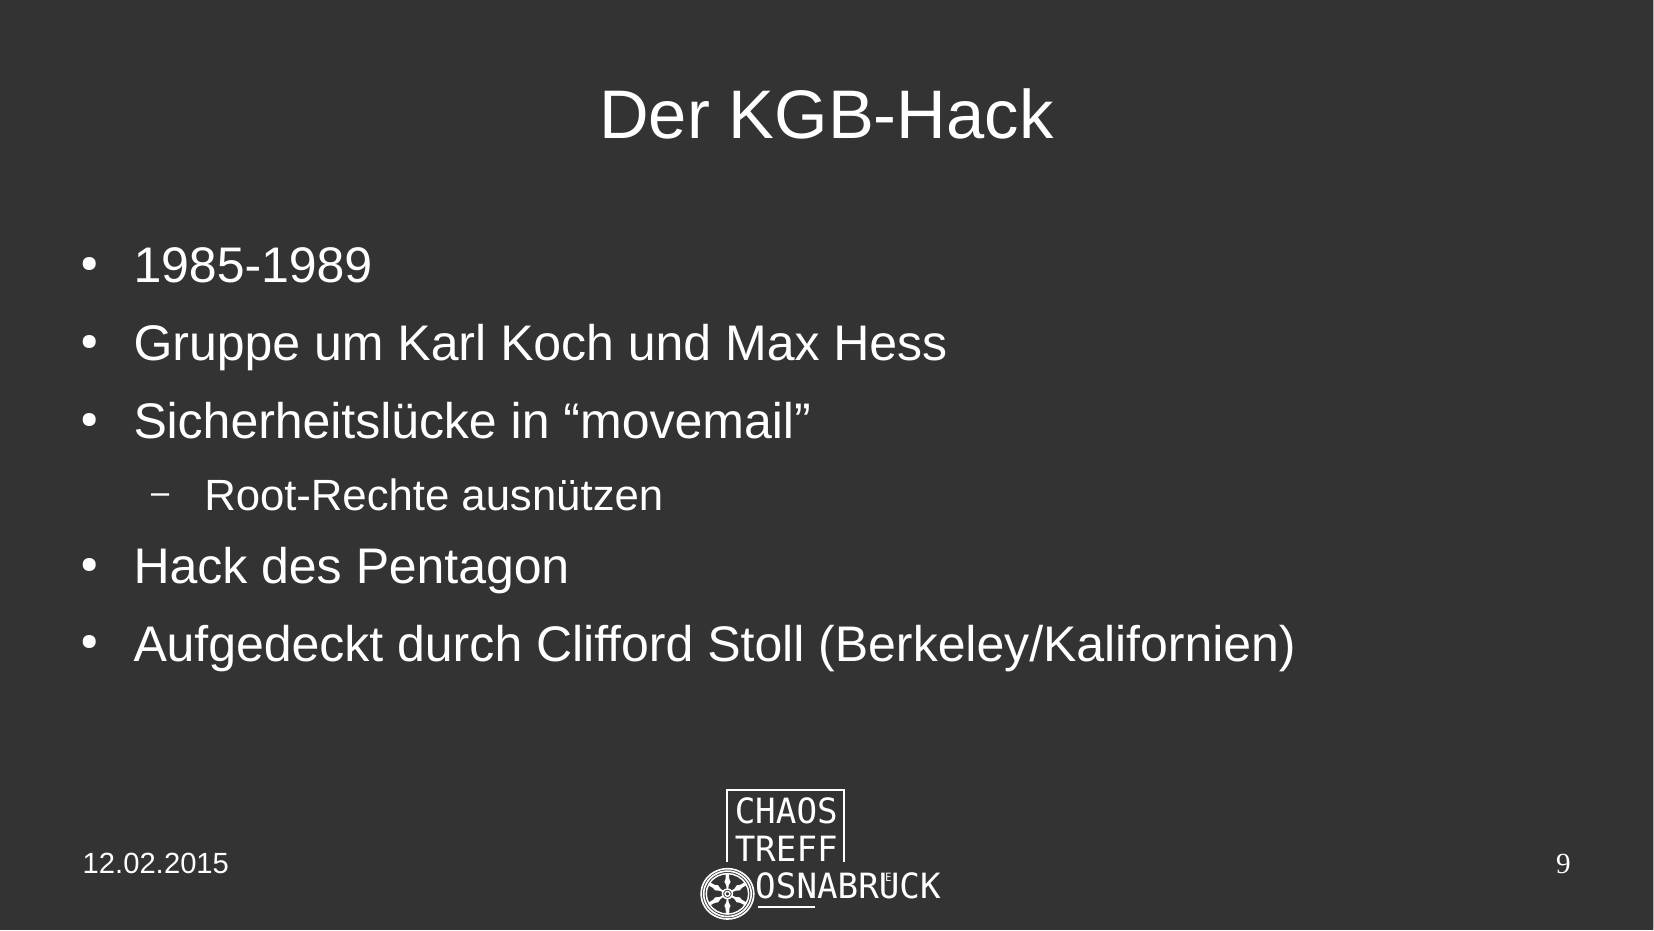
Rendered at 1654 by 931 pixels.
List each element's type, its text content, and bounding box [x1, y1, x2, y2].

list 1985-1989 Gruppe um Karl Koch und Max Hess Sicherheitslücke in “movemail” Root-Rechte ausnützen Hack des Pentagon Aufgedeckt durch Clifford Stoll (Berkeley/Kalifornien) [62, 237, 1551, 778]
title Der KGB-Hack [82, 37, 1571, 193]
